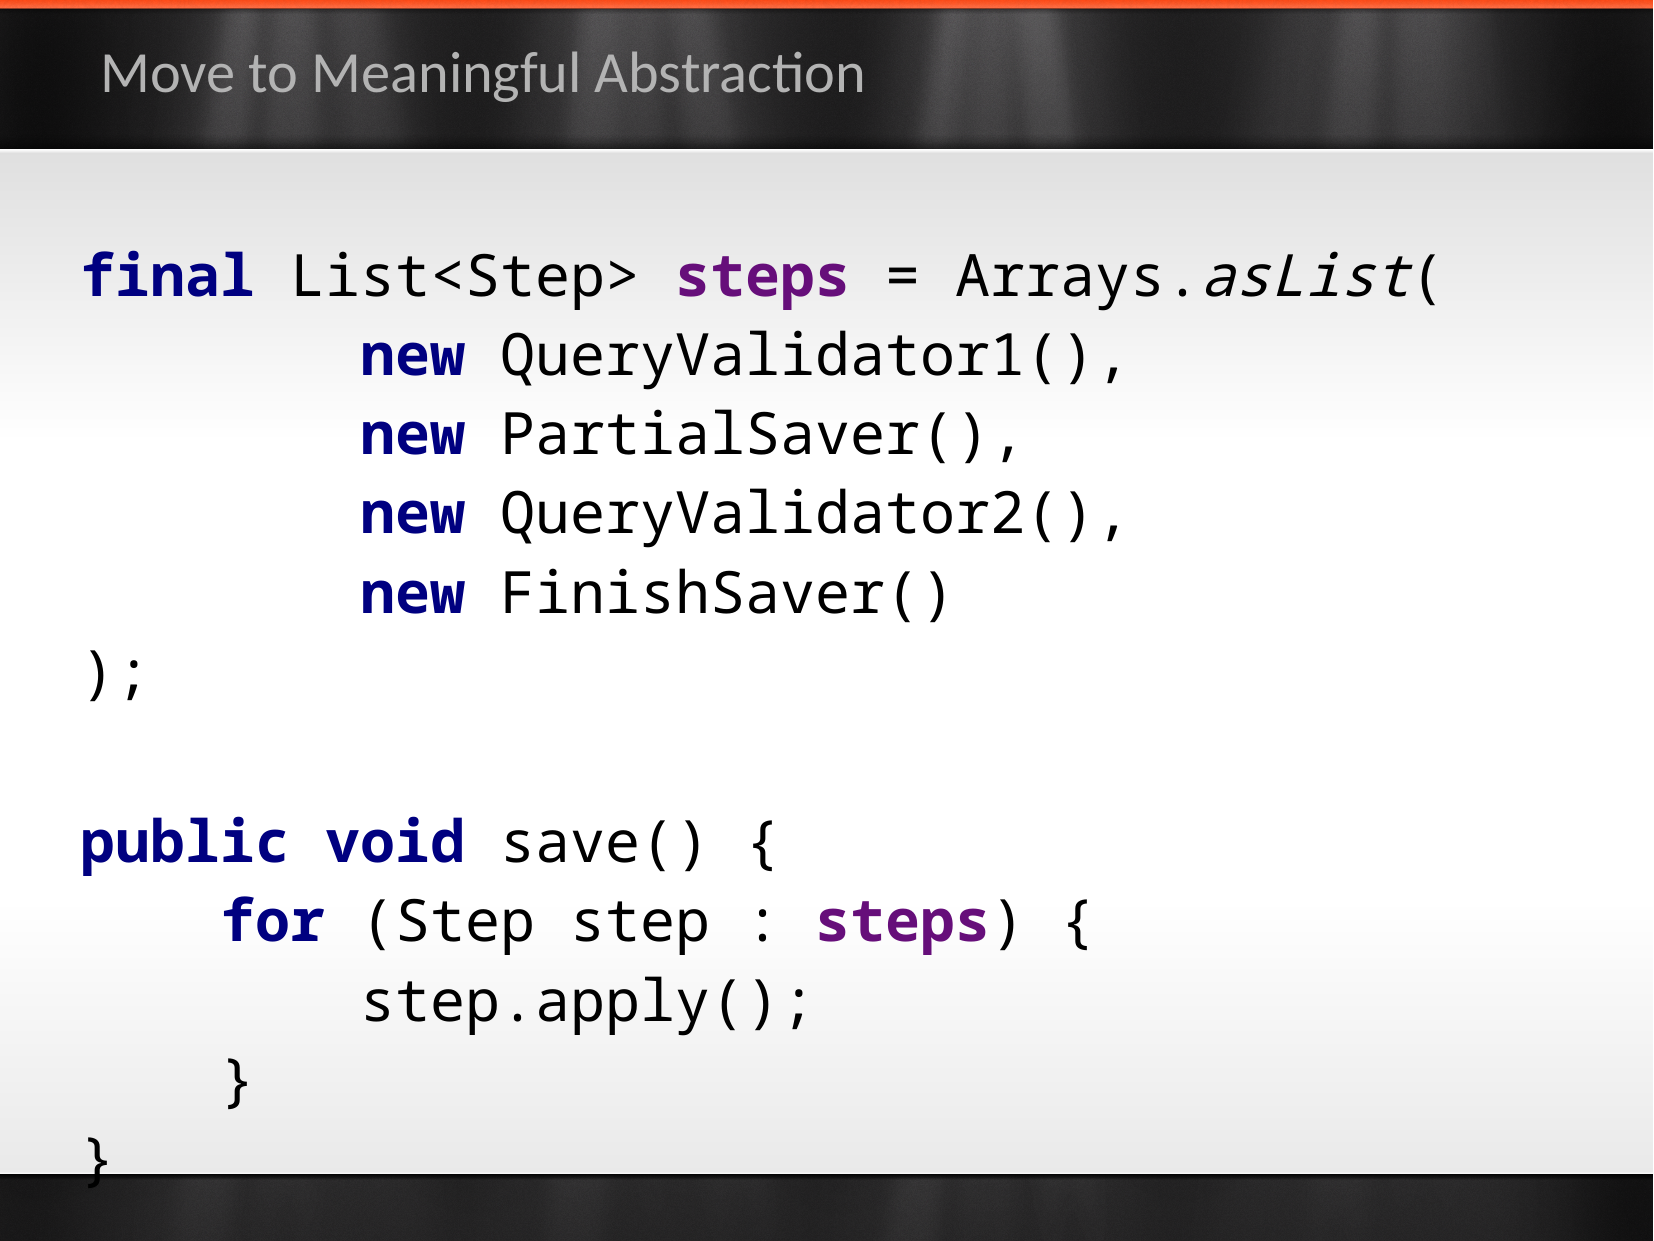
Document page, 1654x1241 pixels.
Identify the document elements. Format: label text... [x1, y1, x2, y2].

picture [0, 0, 1653, 1241]
title Move to Meaningful Abstraction [100, 6, 1588, 151]
subtitle final List<Step> steps = Arrays.asList( new QueryValidator1(), new PartialSaver(), new QueryValidator2(), new FinishSaver() ); public void save() { for (Step step : steps) { step.apply(); } } [80, 303, 1569, 1127]
